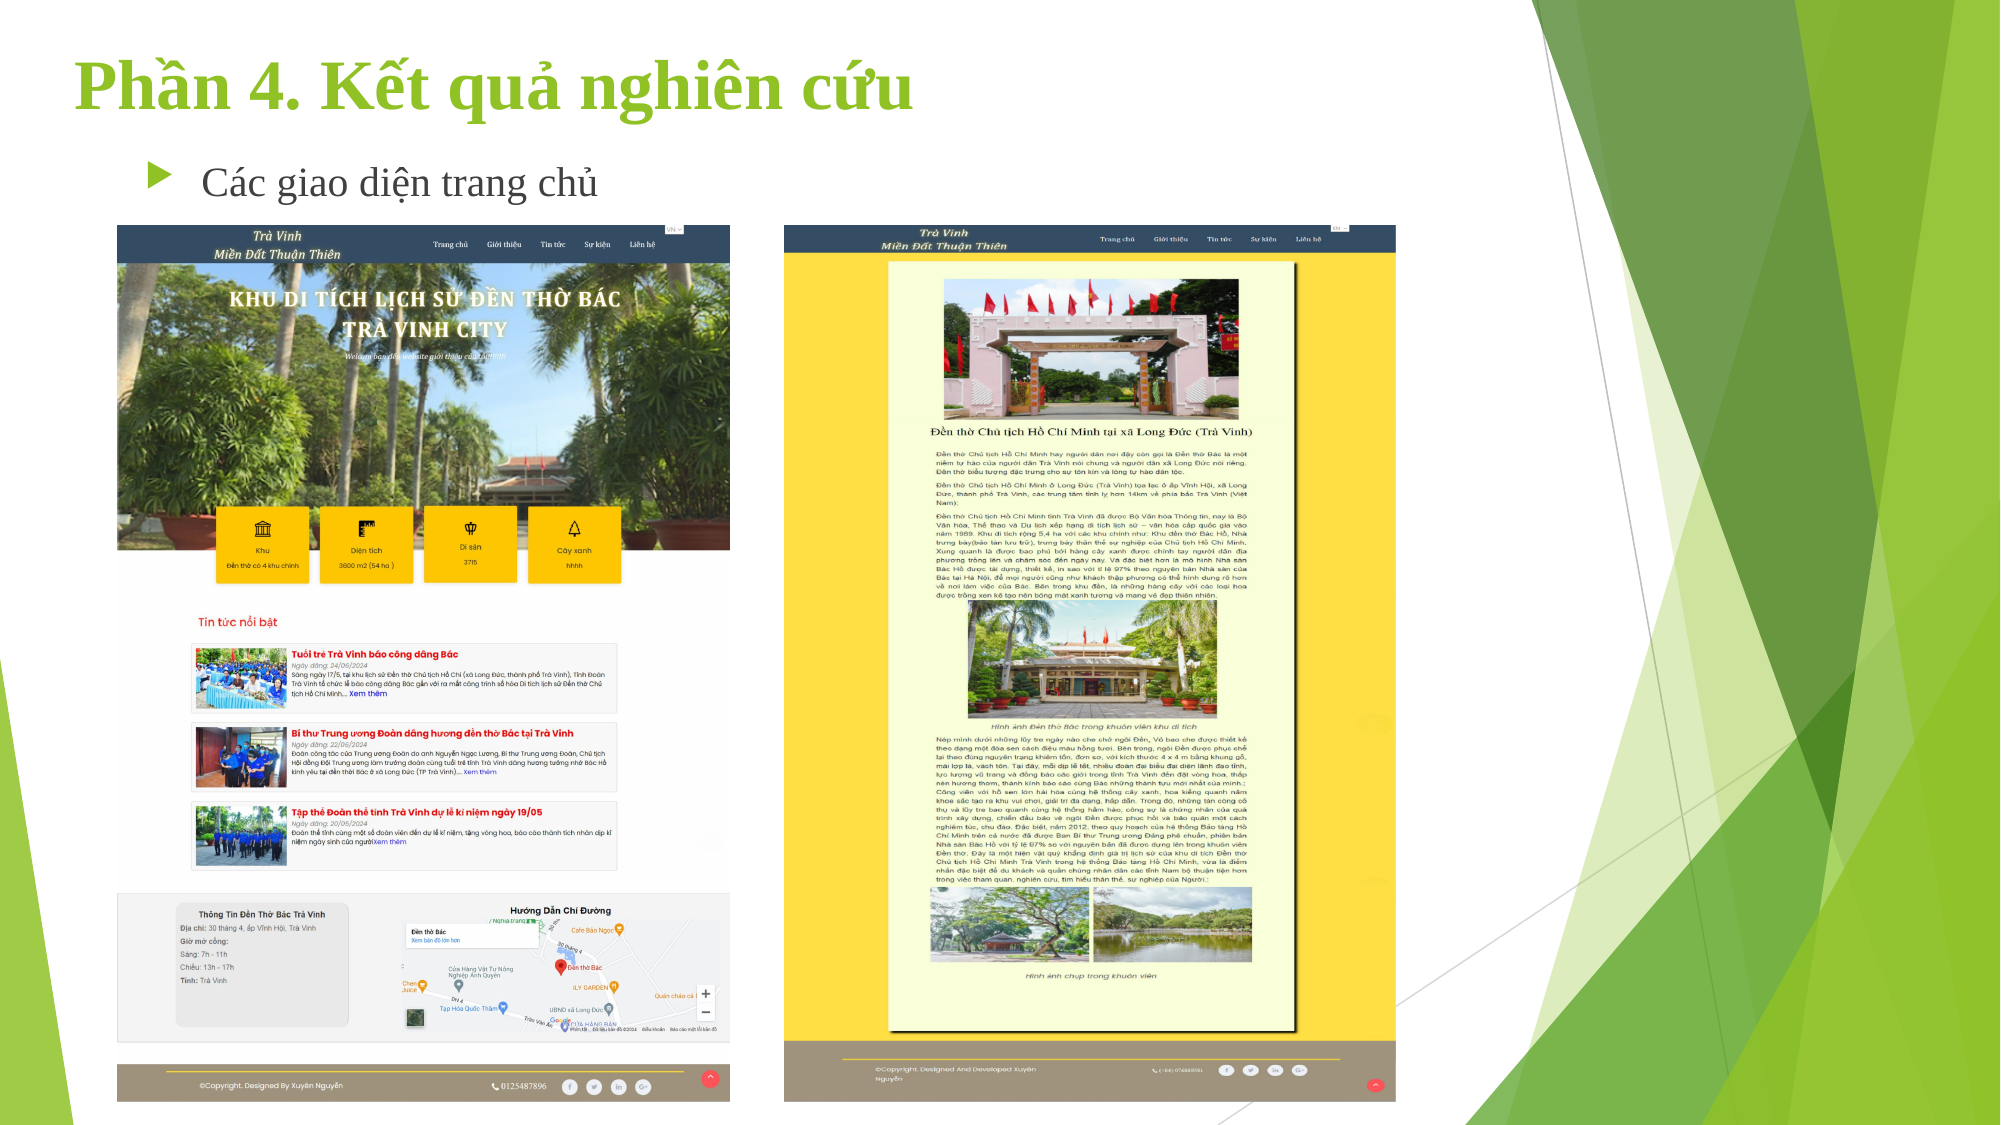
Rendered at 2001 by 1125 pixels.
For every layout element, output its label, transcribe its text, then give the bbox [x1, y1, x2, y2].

list Các giao diện trang chủ [130, 122, 797, 258]
picture [784, 225, 1396, 1102]
title Phần 4. Kết quả nghiên cứu [0, 0, 1103, 184]
picture [117, 225, 730, 1102]
